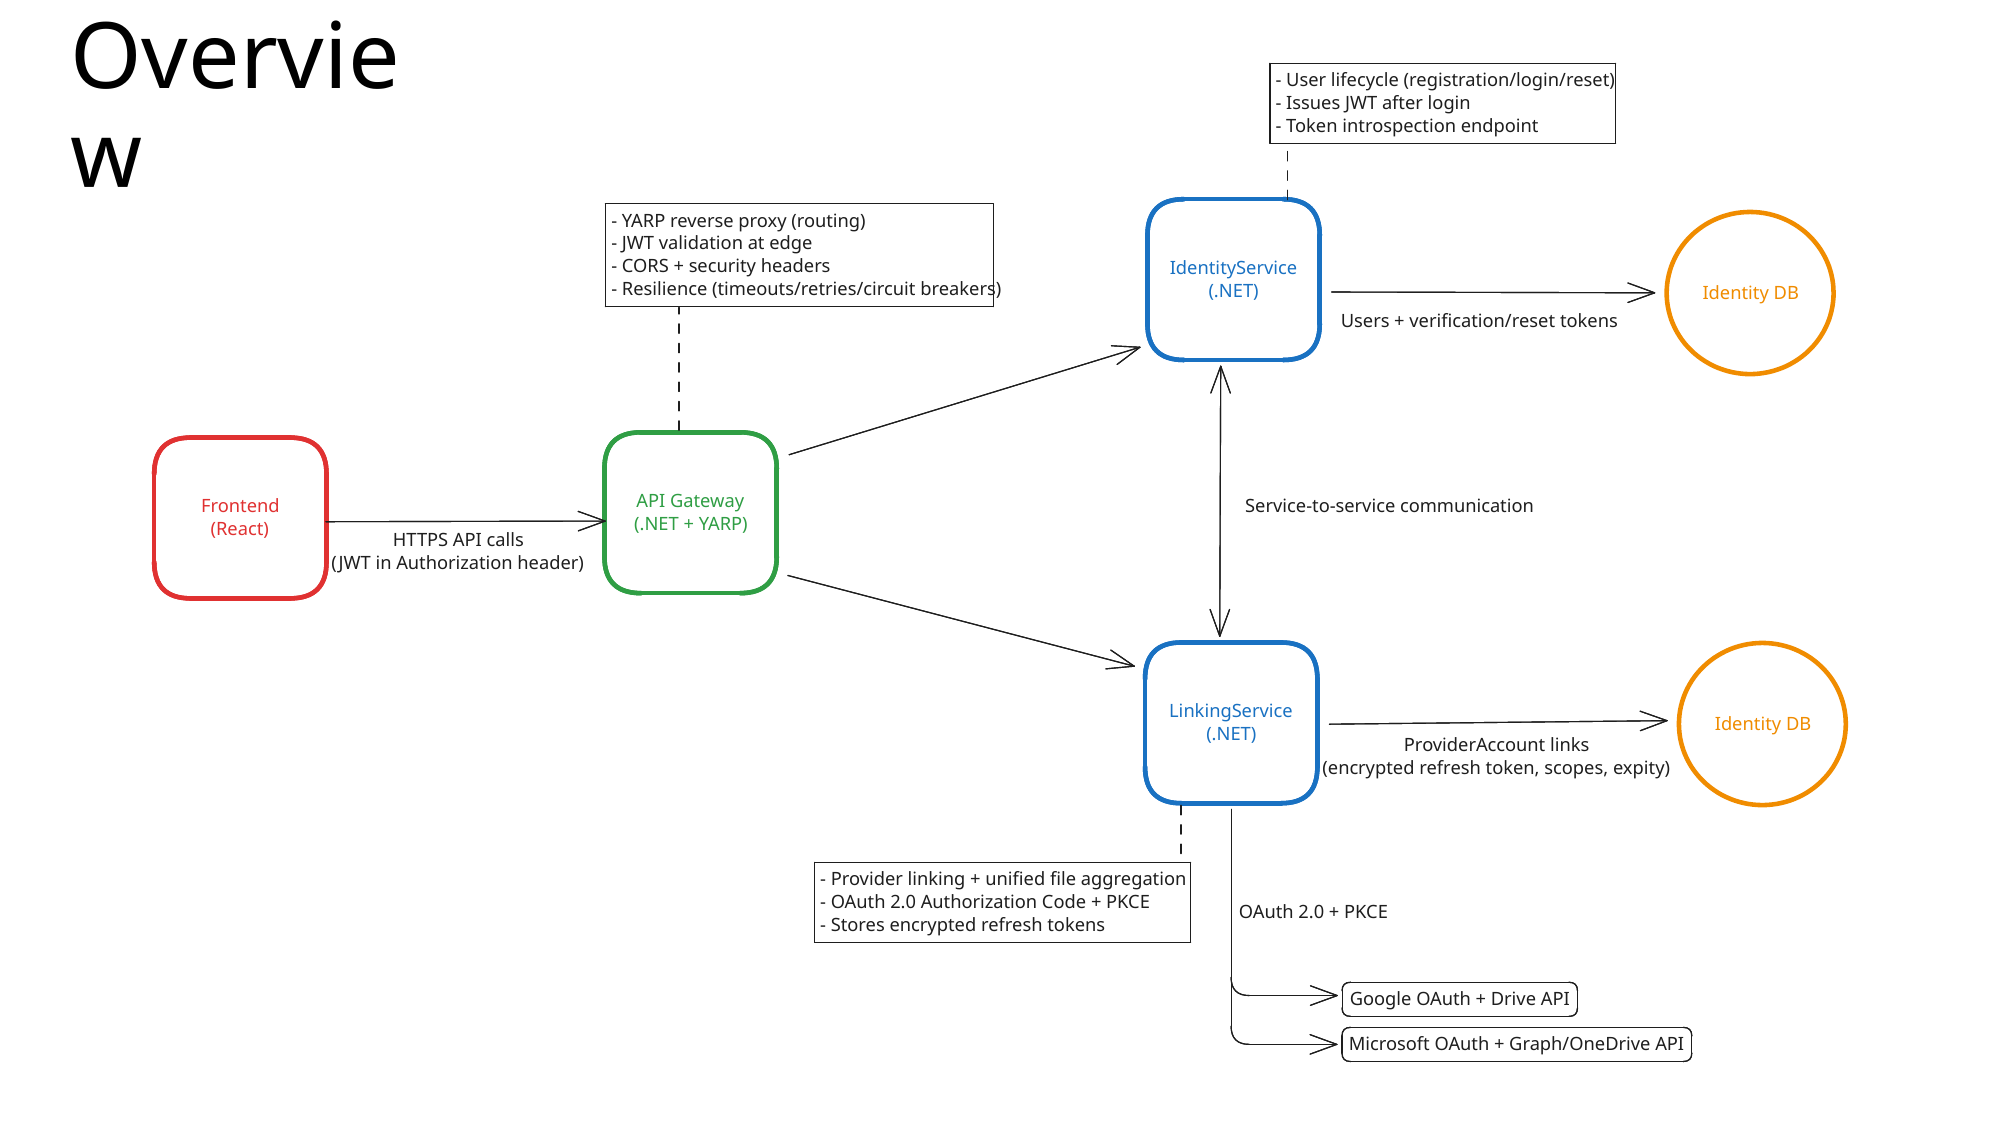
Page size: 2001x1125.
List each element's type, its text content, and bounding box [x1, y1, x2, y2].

picture [142, 51, 1858, 1074]
title Overview [55, 0, 439, 218]
